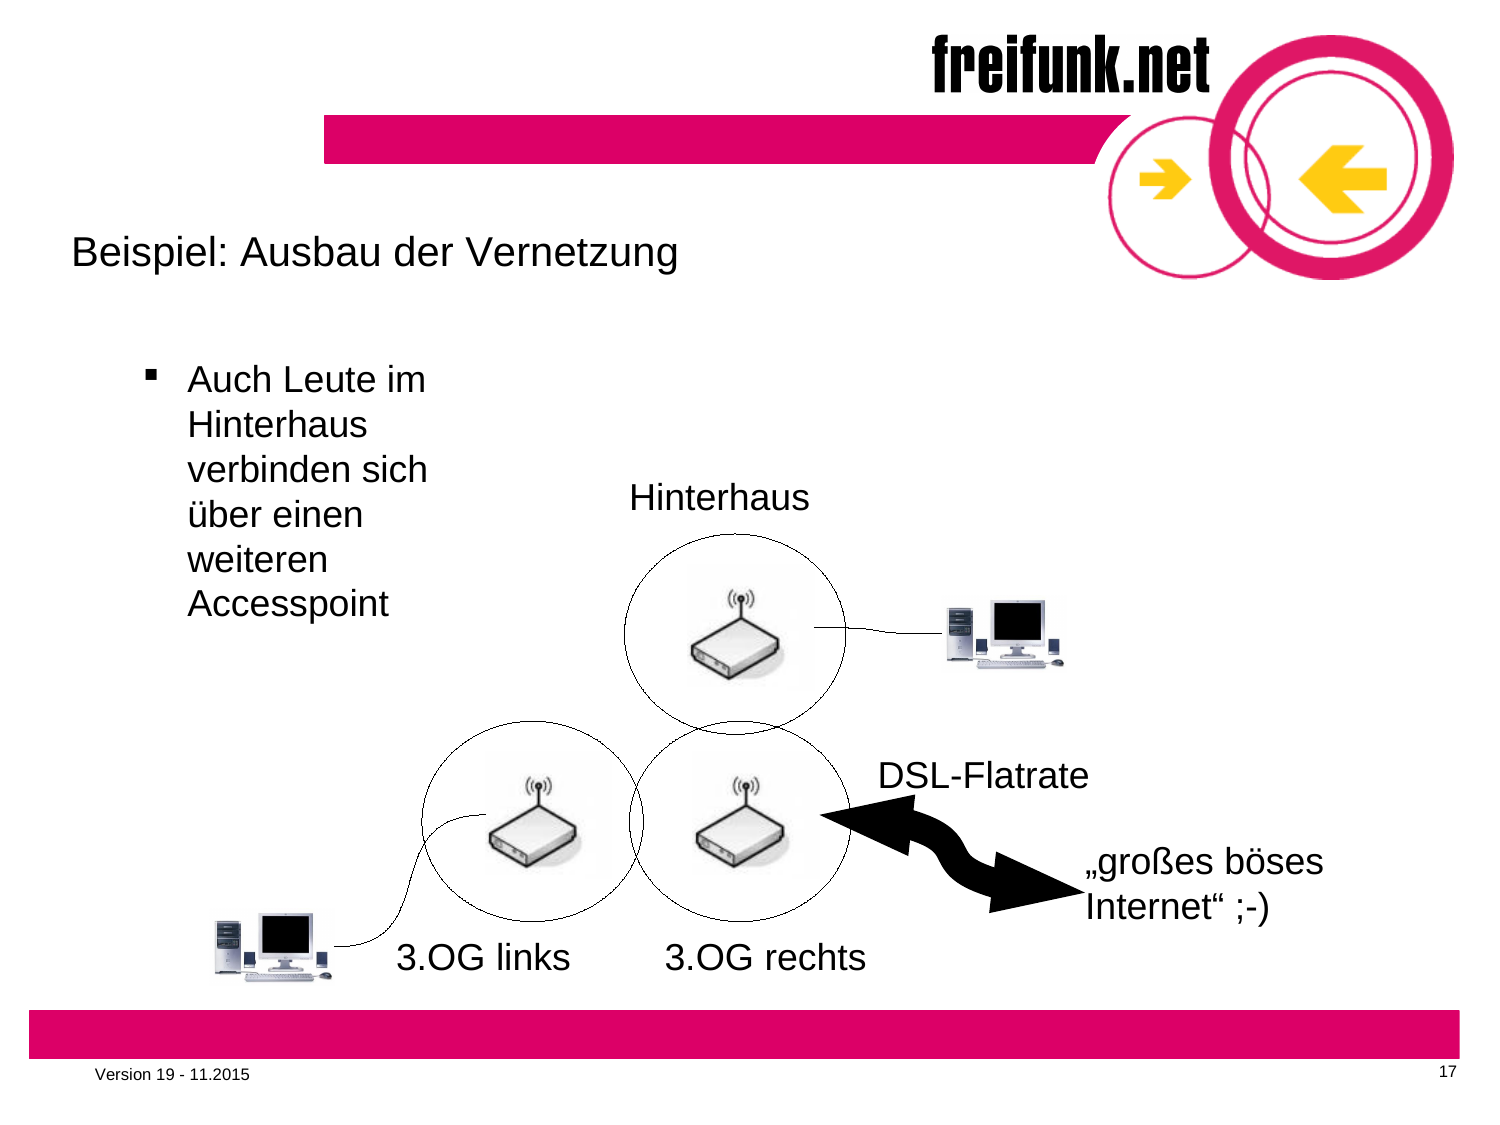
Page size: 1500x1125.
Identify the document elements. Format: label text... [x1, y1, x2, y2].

text_box Hinterhaus [629, 473, 837, 527]
picture [932, 34, 1454, 280]
picture [517, 751, 612, 879]
text_box 3.OG rechts [664, 933, 897, 988]
text_box 3.OG links [396, 933, 597, 988]
text_box Auch Leute im Hinterhaus verbinden sich über einen weiteren Accesspoint [113, 277, 517, 915]
picture [692, 751, 820, 879]
text_box Beispiel: Ausbau der Vernetzung [71, 225, 1212, 297]
text_box DSL-Flatrate [877, 751, 1091, 794]
text_box „großes böses Internet“ ;-) [1085, 837, 1360, 948]
picture [687, 564, 815, 691]
picture [209, 915, 335, 986]
picture [941, 595, 1067, 673]
